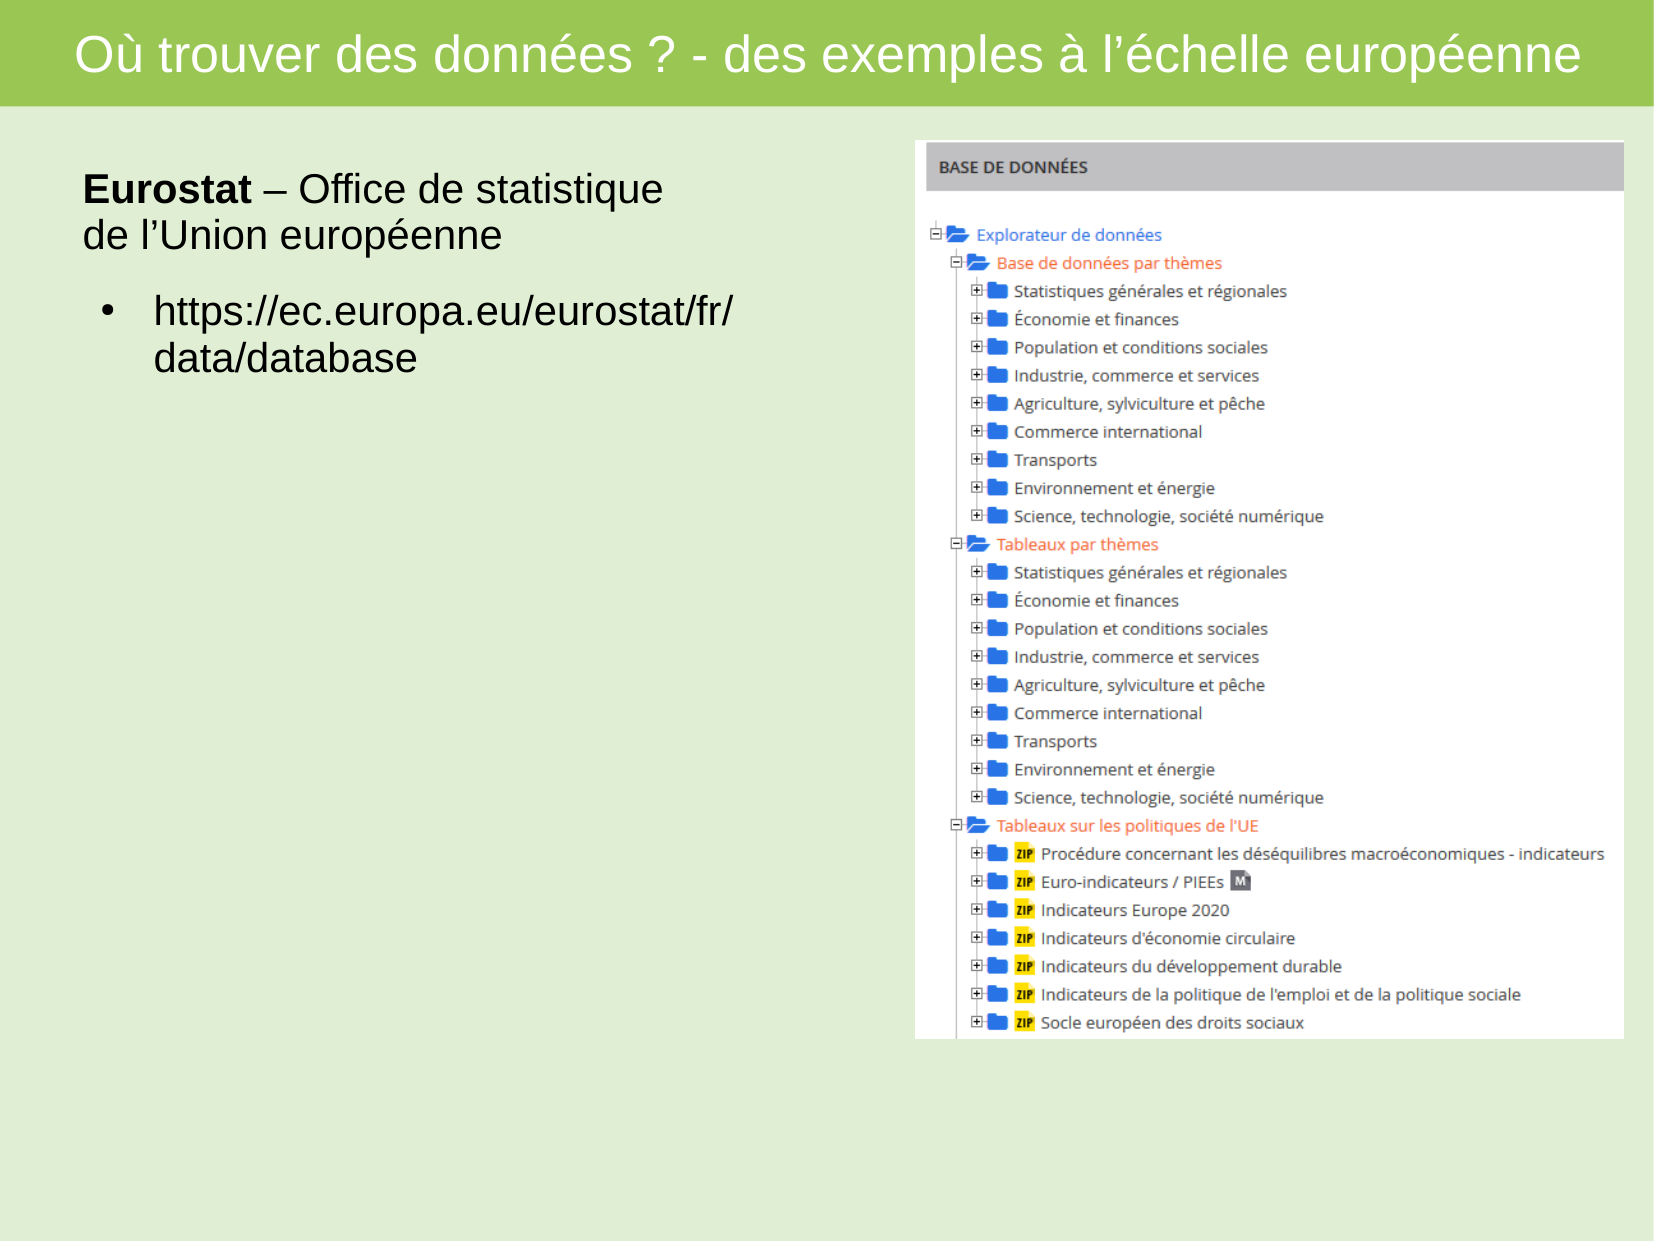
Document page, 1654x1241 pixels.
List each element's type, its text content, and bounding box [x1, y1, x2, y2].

title Où trouver des données ? - des exemples à l’échelle européenne [1, 0, 1654, 113]
list Eurostat – Office de statistique de l’Union européenne https://ec.europa.eu/eurostat/fr/data/database [82, 165, 821, 1207]
picture [915, 140, 1624, 1039]
